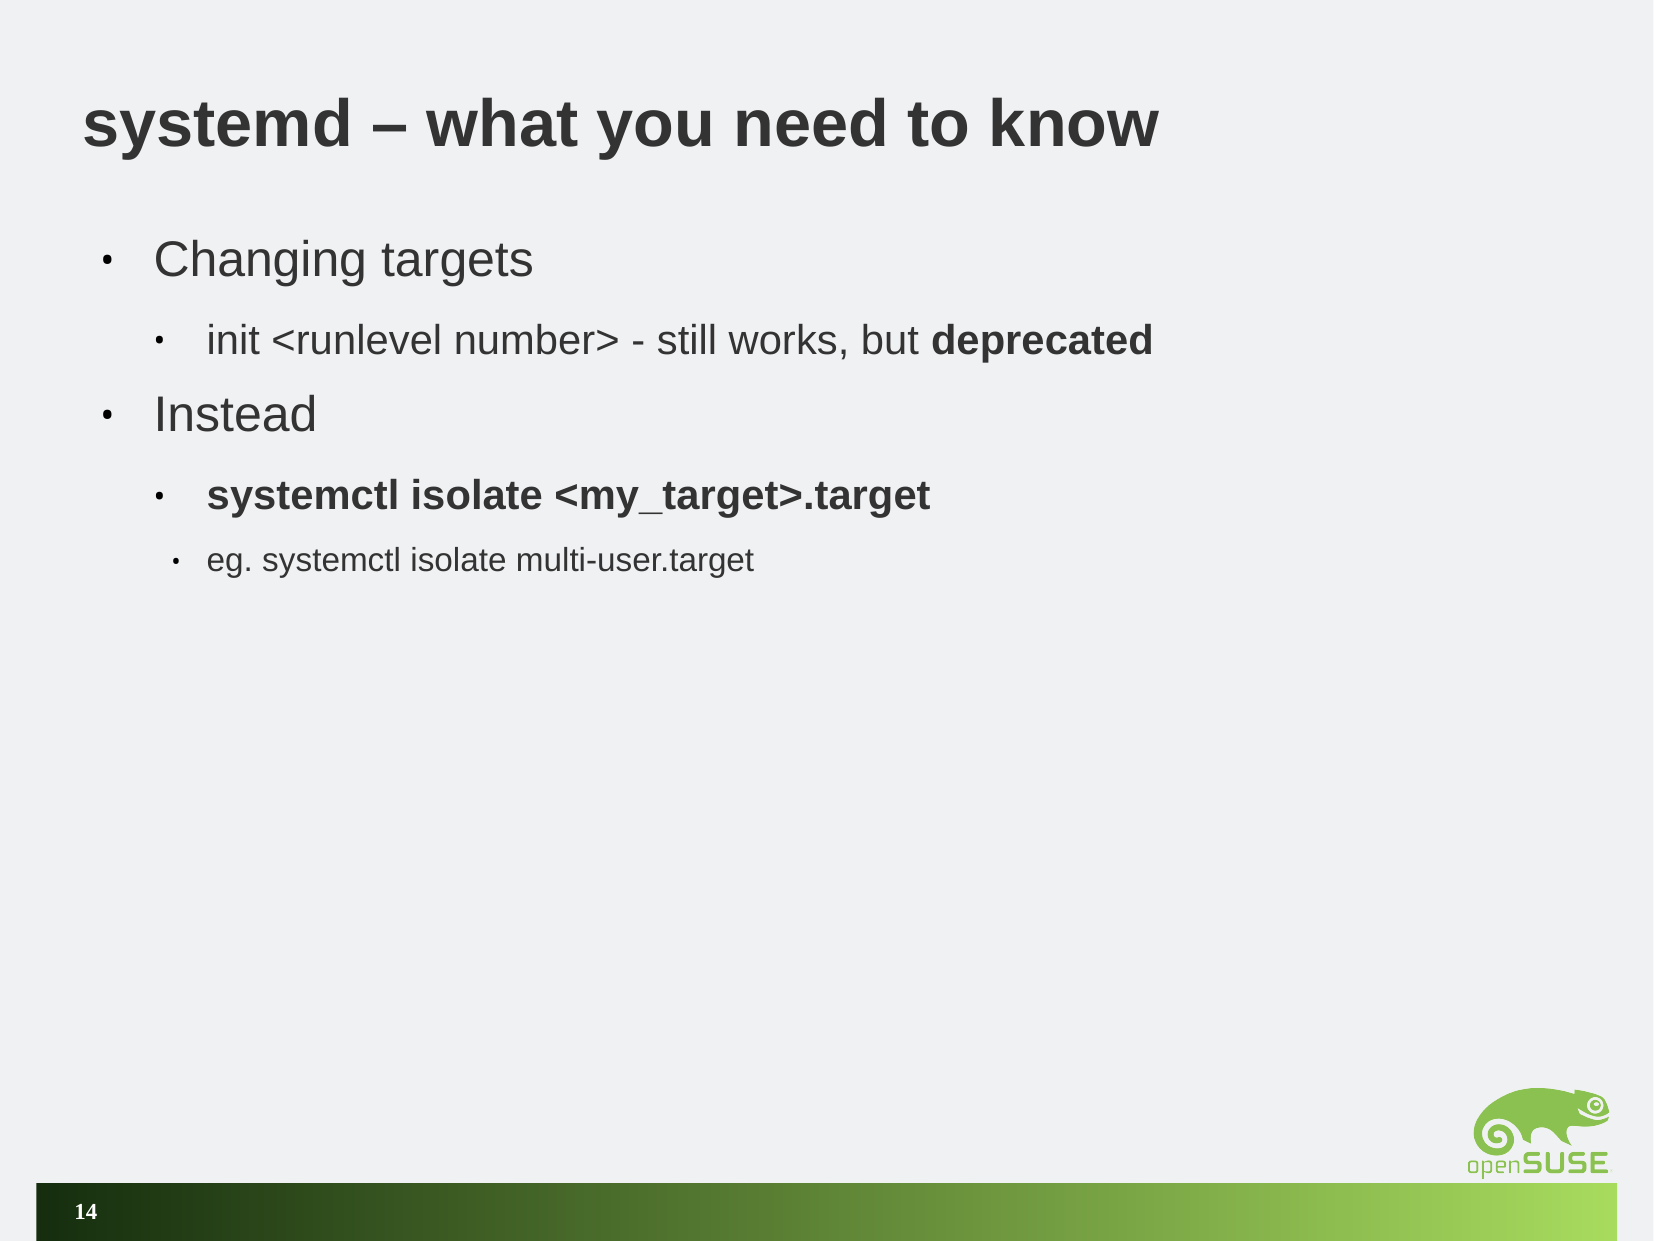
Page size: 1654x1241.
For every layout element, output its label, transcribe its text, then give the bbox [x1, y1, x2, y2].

list Changing targets init <runlevel number> - still works, but deprecated Instead systemctl isolate <my_target>.target eg. systemctl isolate multi-user.target [82, 231, 1571, 951]
picture [0, 0, 1654, 1241]
title systemd – what you need to know [82, 49, 1571, 198]
